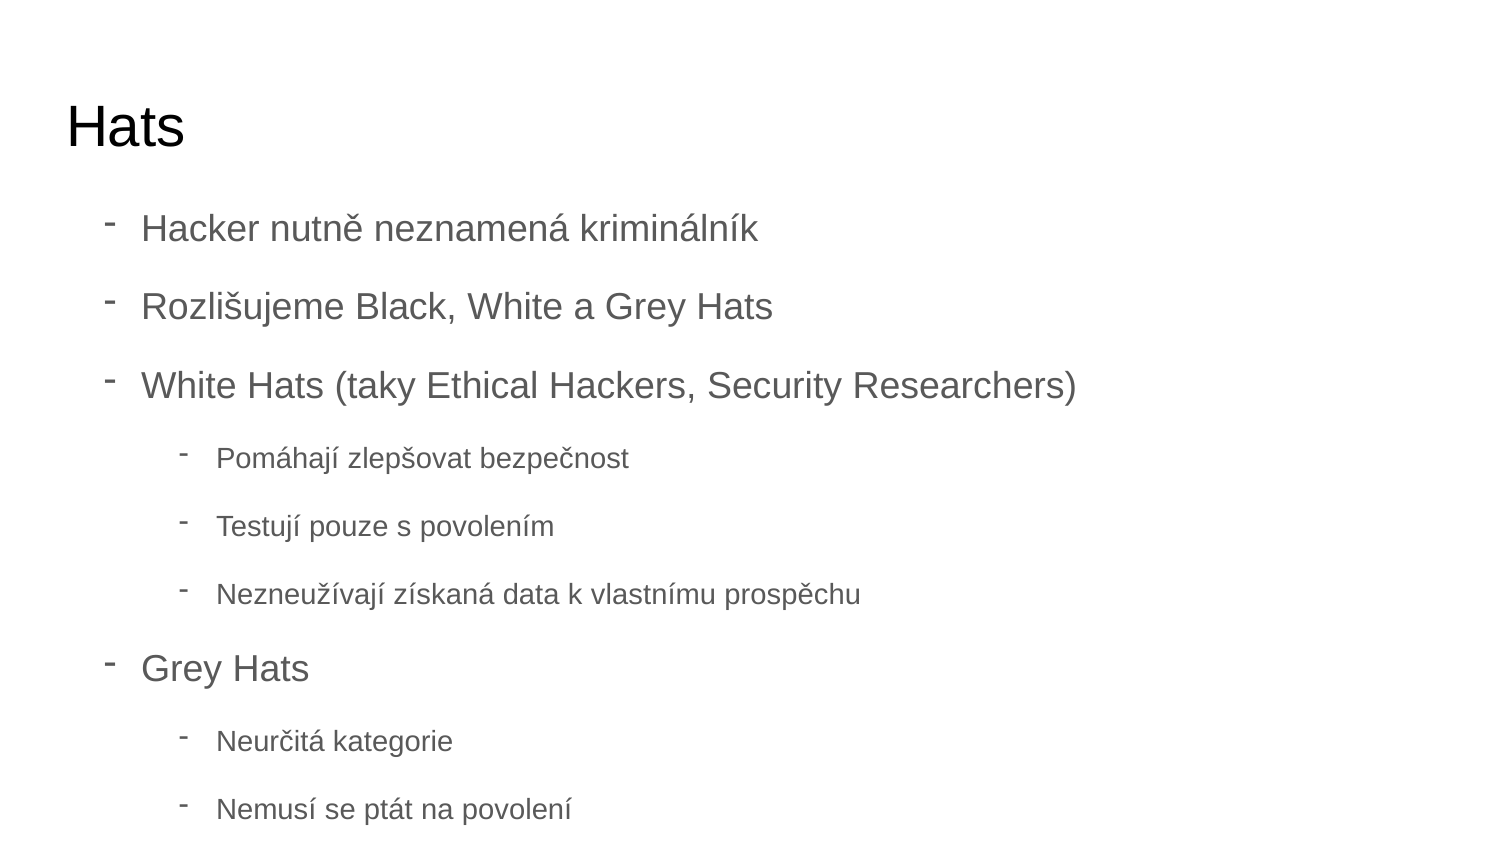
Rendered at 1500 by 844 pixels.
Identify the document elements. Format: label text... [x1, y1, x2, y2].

title Hats [51, 72, 1449, 167]
list Hacker nutně neznamená kriminálník Rozlišujeme Black, White a Grey Hats White Hats (taky Ethical Hackers, Security Researchers) Pomáhají zlepšovat bezpečnost Testují pouze s povolením Nezneužívají získaná data k vlastnímu prospěchu Grey Hats Neurčitá kategorie Nemusí se ptát na povolení Případné zranitelnosti může zveřejnit Bug Bounty programy Přímá výzva k hlášení bezpečnostních problémů za odměnu Cesta z Black do White Hat prostoru - např. Zomato založilo bug bounty program v reakci na útok (https://goo.gl/t7c39T) [51, 189, 1487, 750]
